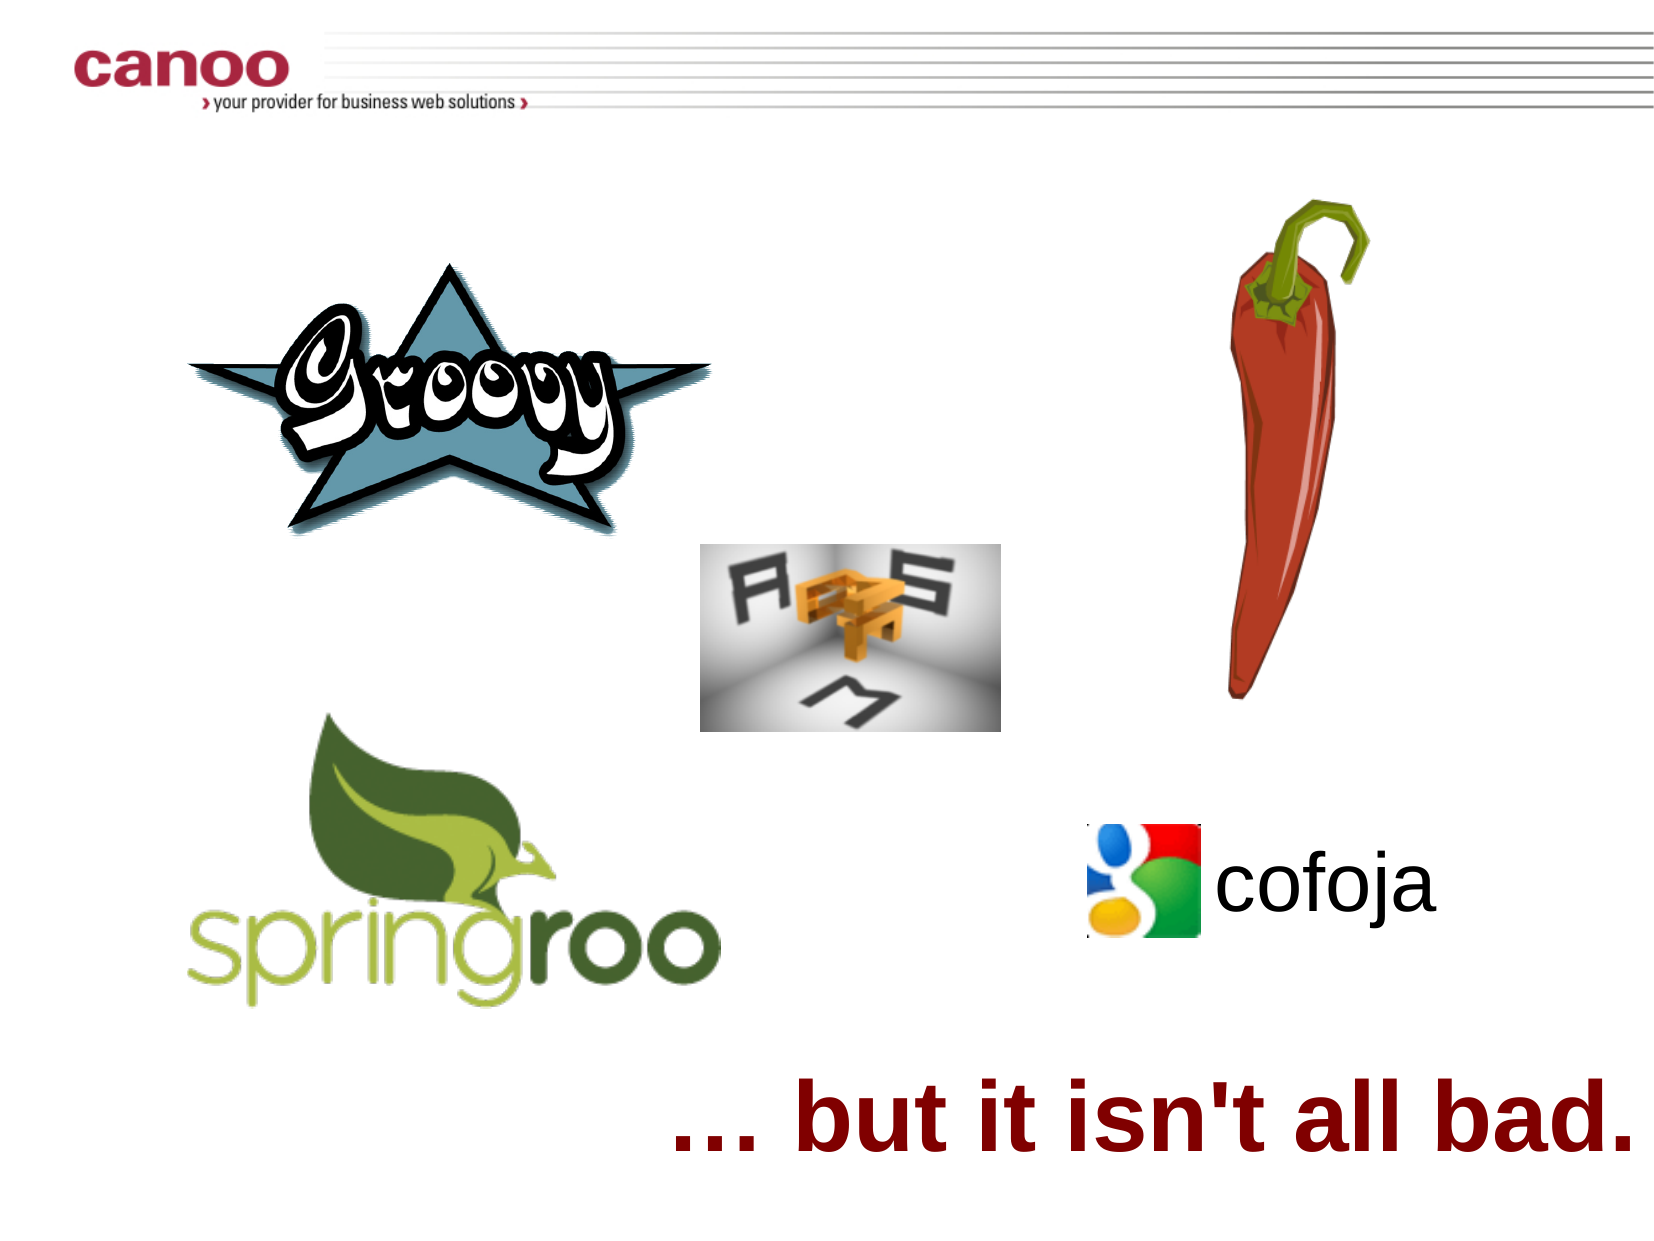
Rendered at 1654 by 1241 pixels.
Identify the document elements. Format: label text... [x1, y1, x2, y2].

picture [1087, 824, 1201, 938]
title … but it isn't all bad. [150, 1054, 1638, 1179]
picture [187, 262, 713, 539]
picture [187, 544, 1001, 1009]
picture [1210, 187, 1388, 712]
picture [0, 0, 1654, 166]
text_box cofoja [1200, 829, 1452, 938]
